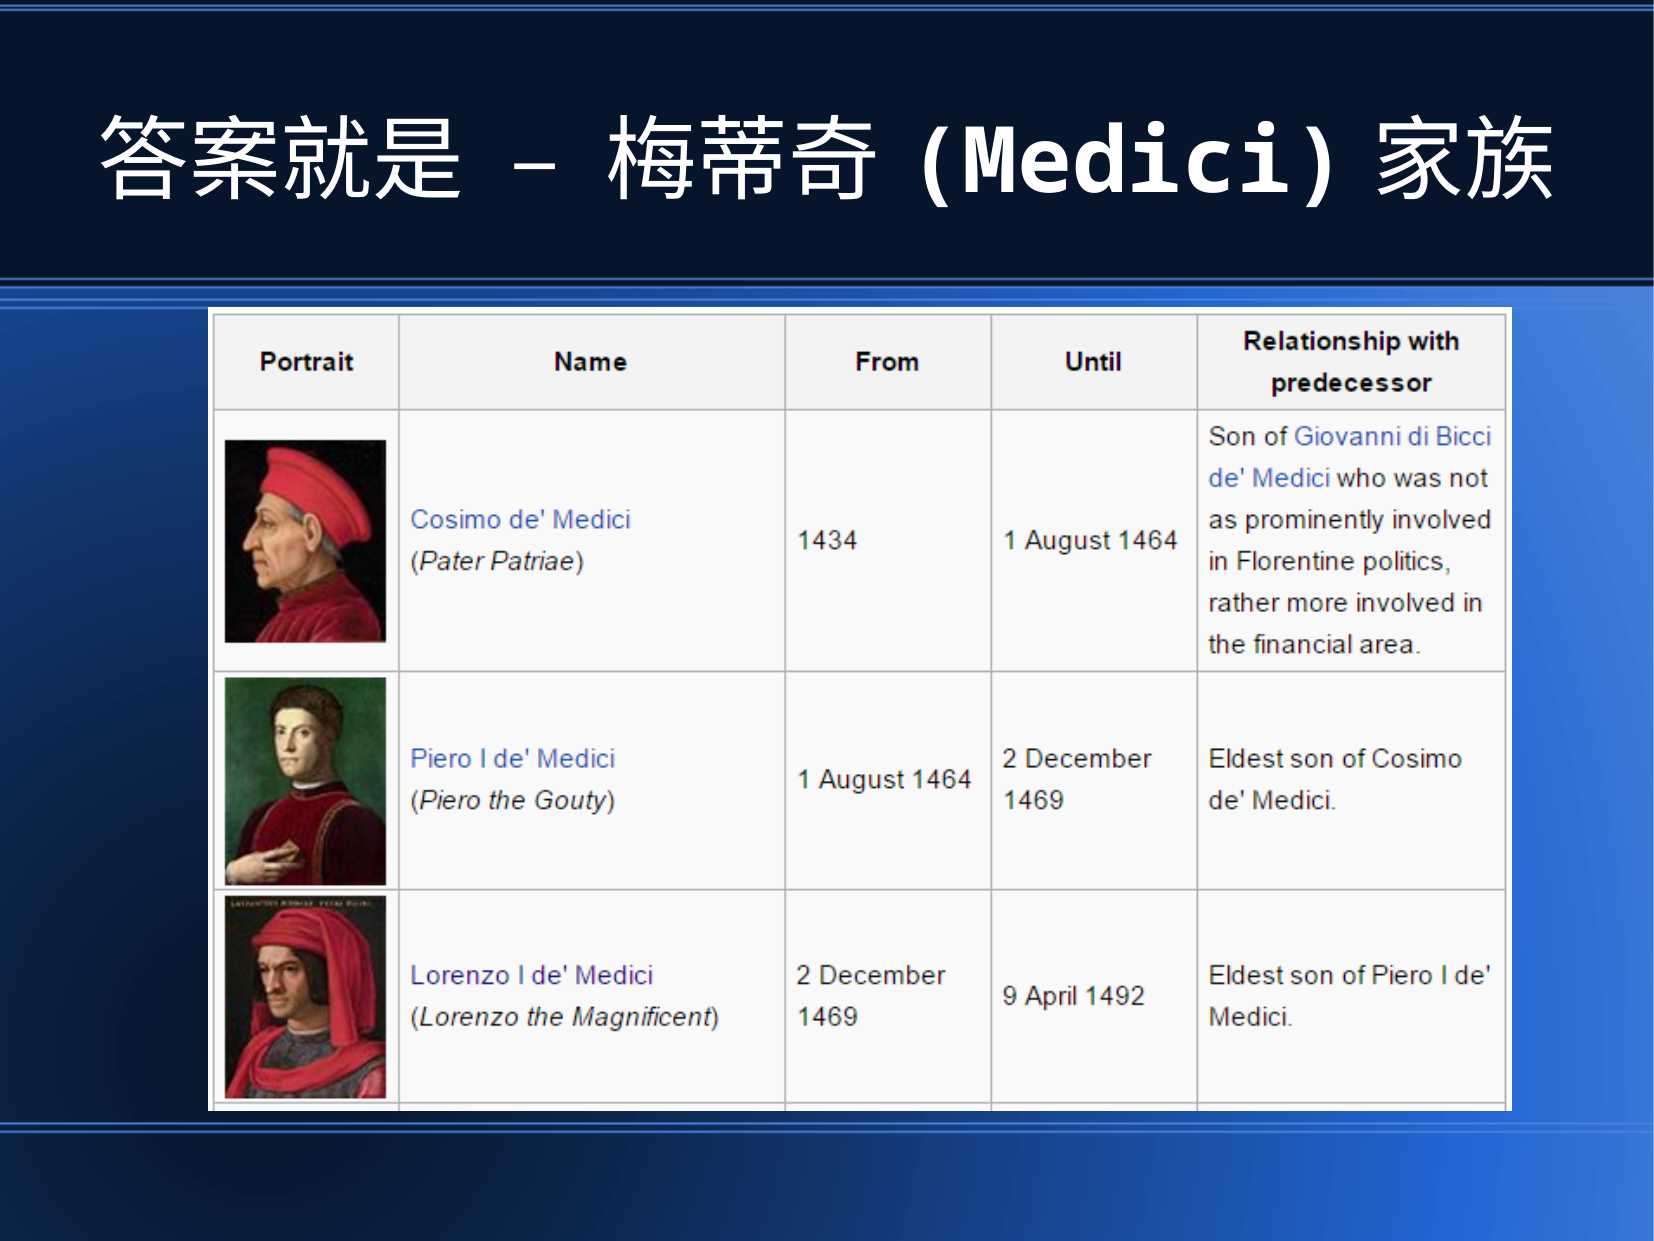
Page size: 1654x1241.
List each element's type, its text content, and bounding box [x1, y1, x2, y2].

title 答案就是 – 梅蒂奇(Medici)家族 [82, 49, 1571, 257]
picture [0, 0, 1654, 1241]
